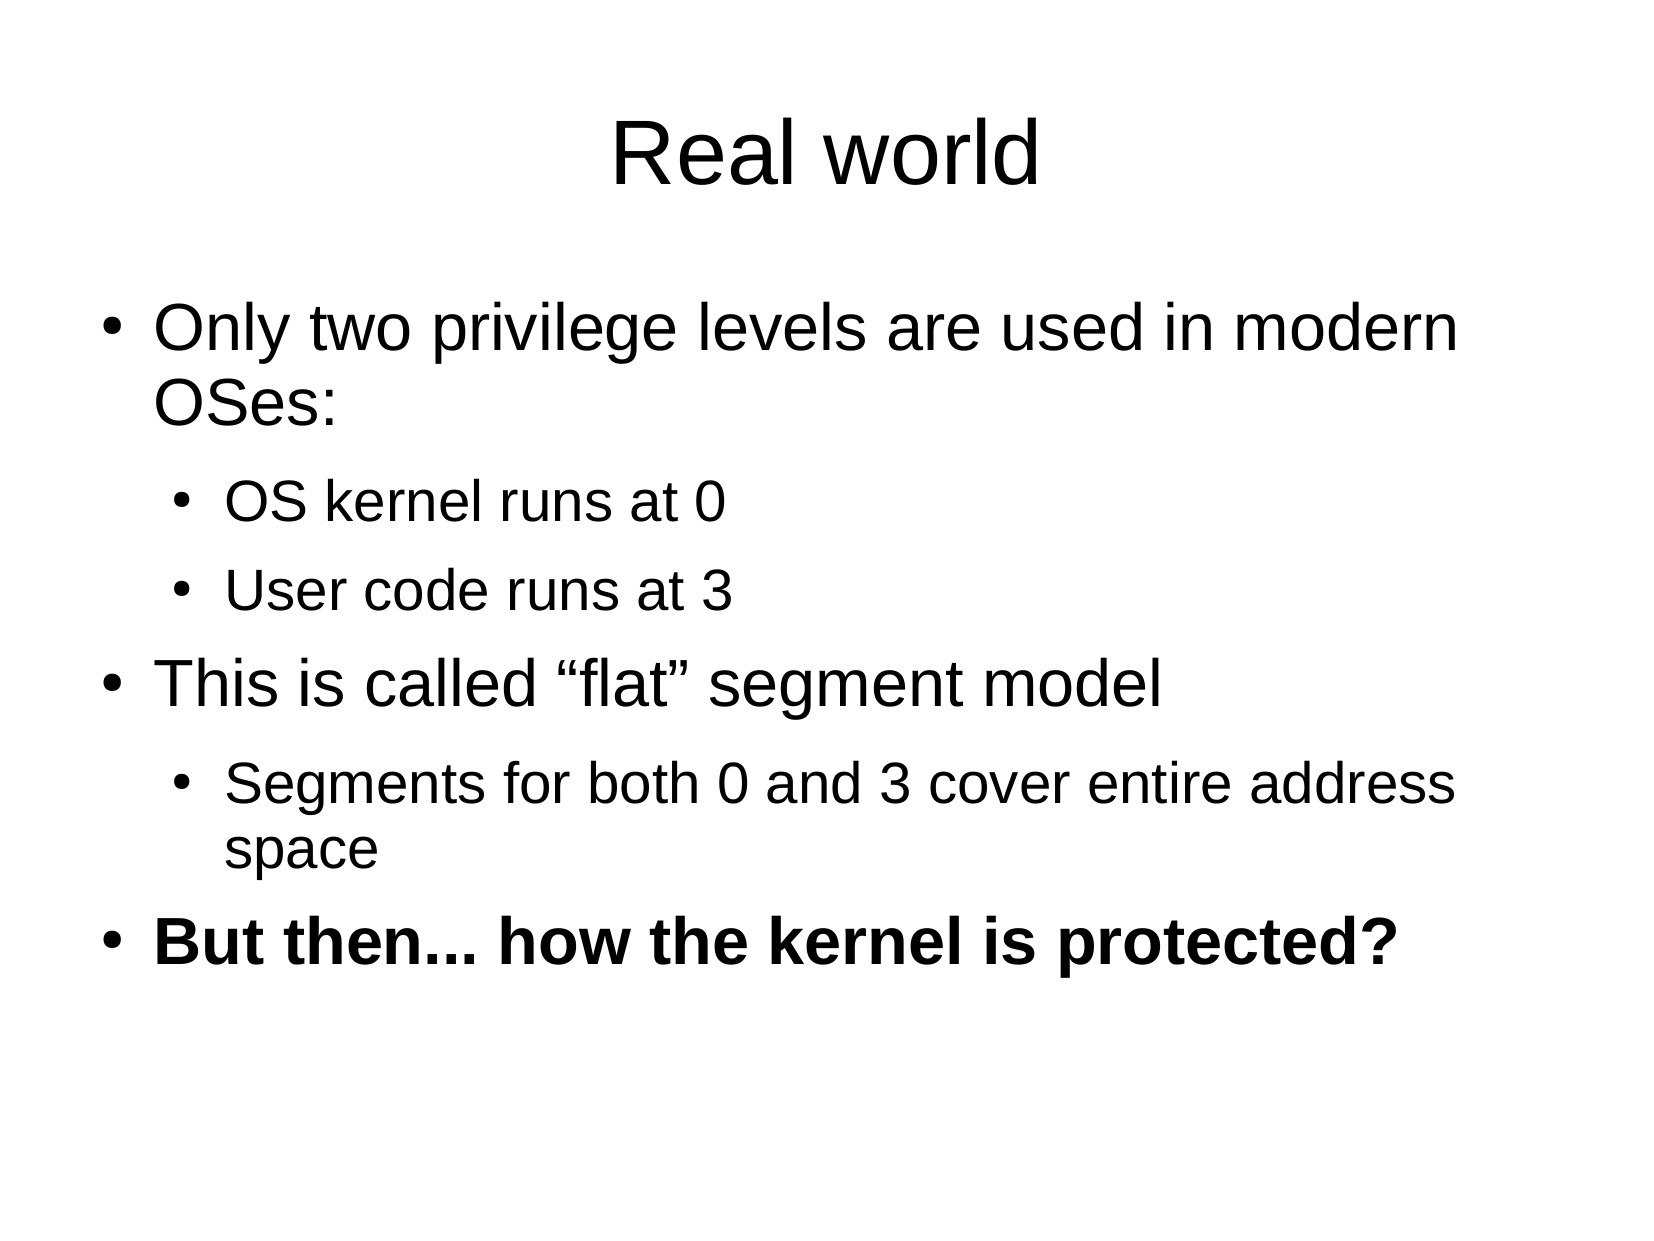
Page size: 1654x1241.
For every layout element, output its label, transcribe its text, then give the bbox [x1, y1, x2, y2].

list Only two privilege levels are used in modern OSes: OS kernel runs at 0 User code runs at 3 This is called “flat” segment model Segments for both 0 and 3 cover entire address space But then... how the kernel is protected? [82, 290, 1571, 1010]
title Real world [82, 49, 1571, 257]
